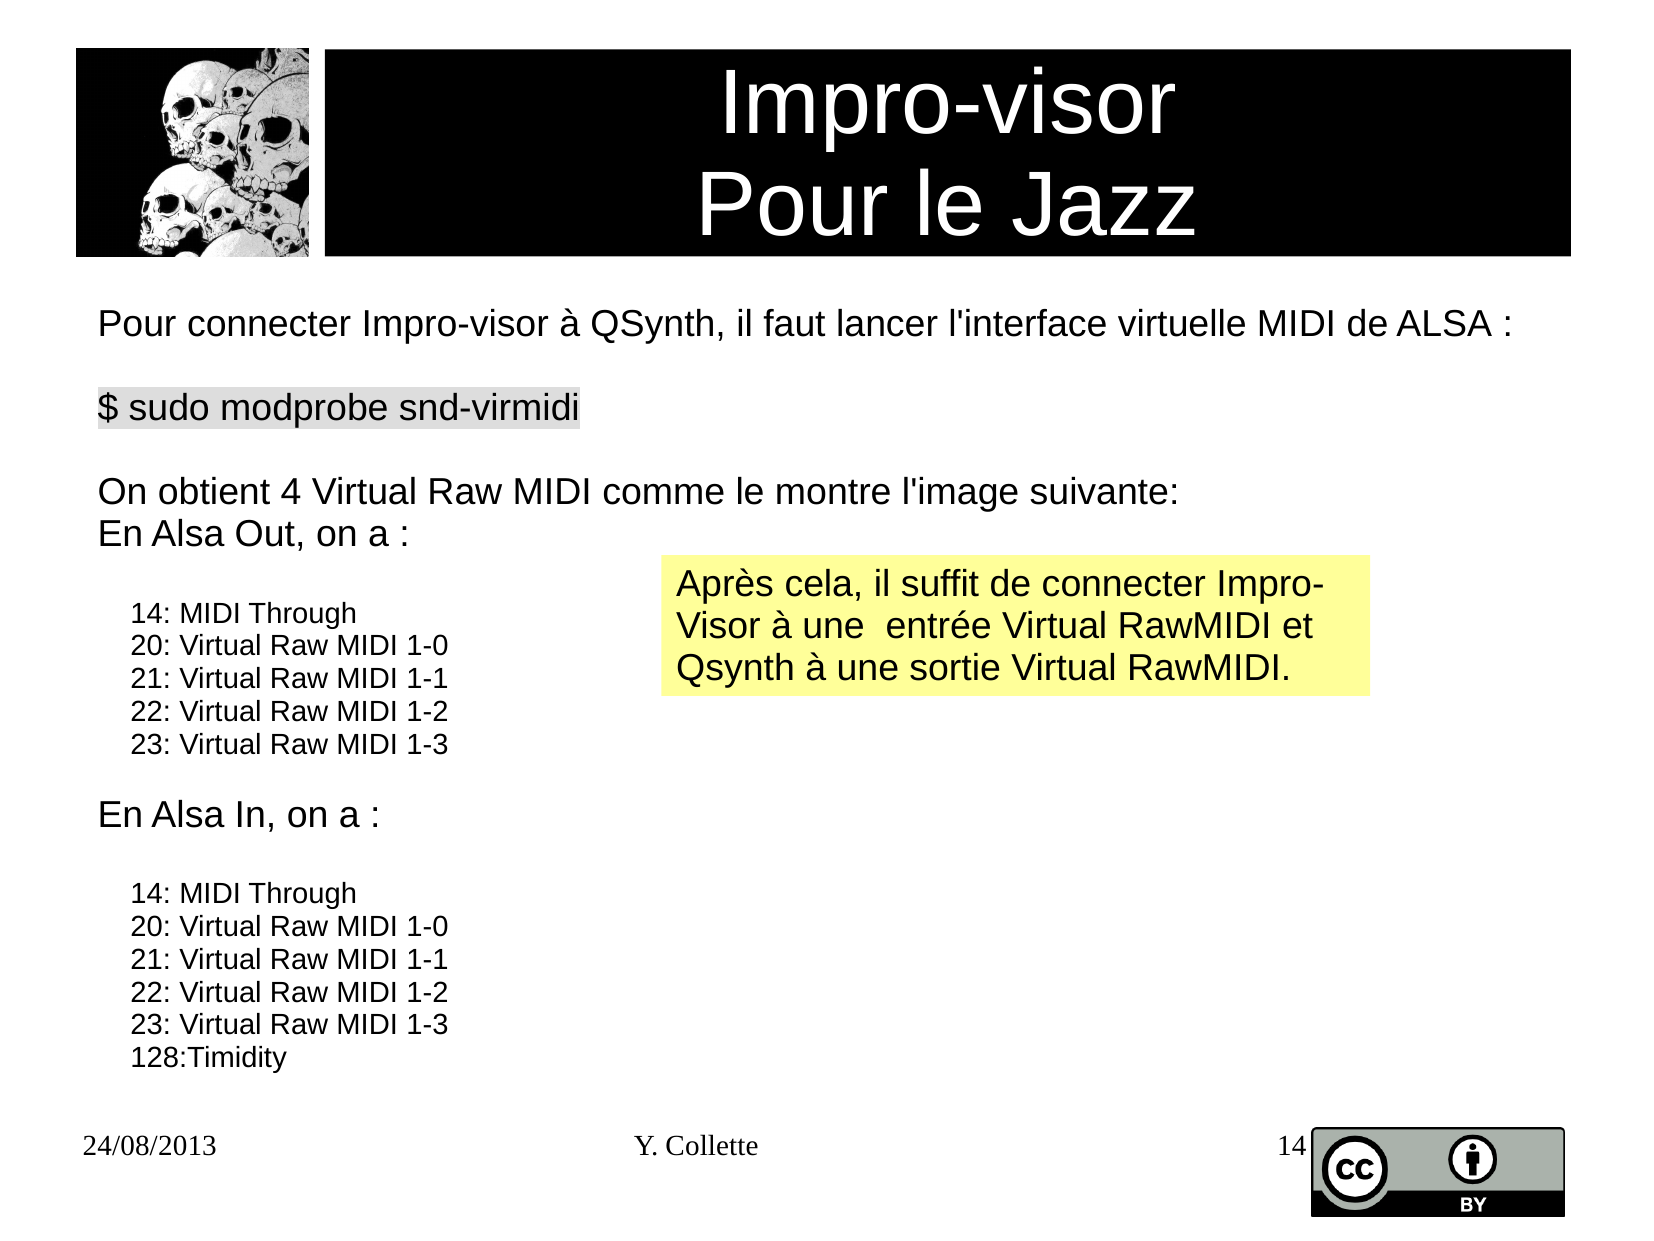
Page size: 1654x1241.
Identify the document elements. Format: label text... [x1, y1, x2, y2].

text_box Pour connecter Impro-visor à QSynth, il faut lancer l'interface virtuelle MIDI de ALSA : $ sudo modprobe snd-virmidi On obtient 4 Virtual Raw MIDI comme le montre l'image suivante: En Alsa Out, on a : 14: MIDI Through 20: Virtual Raw MIDI 1-0 21: Virtual Raw MIDI 1-1 22: Virtual Raw MIDI 1-2 23: Virtual Raw MIDI 1-3 En Alsa In, on a : 14: MIDI Through 20: Virtual Raw MIDI 1-0 21: Virtual Raw MIDI 1-1 22: Virtual Raw MIDI 1-2 23: Virtual Raw MIDI 1-3 128:Timidity [82, 295, 1571, 1082]
picture [76, 48, 309, 257]
picture [1311, 1127, 1565, 1217]
title Impro-visor Pour le Jazz [324, 49, 1571, 257]
text_box Après cela, il suffit de connecter Impro-Visor à une entrée Virtual RawMIDI et Qsynth à une sortie Virtual RawMIDI. [661, 555, 1371, 696]
